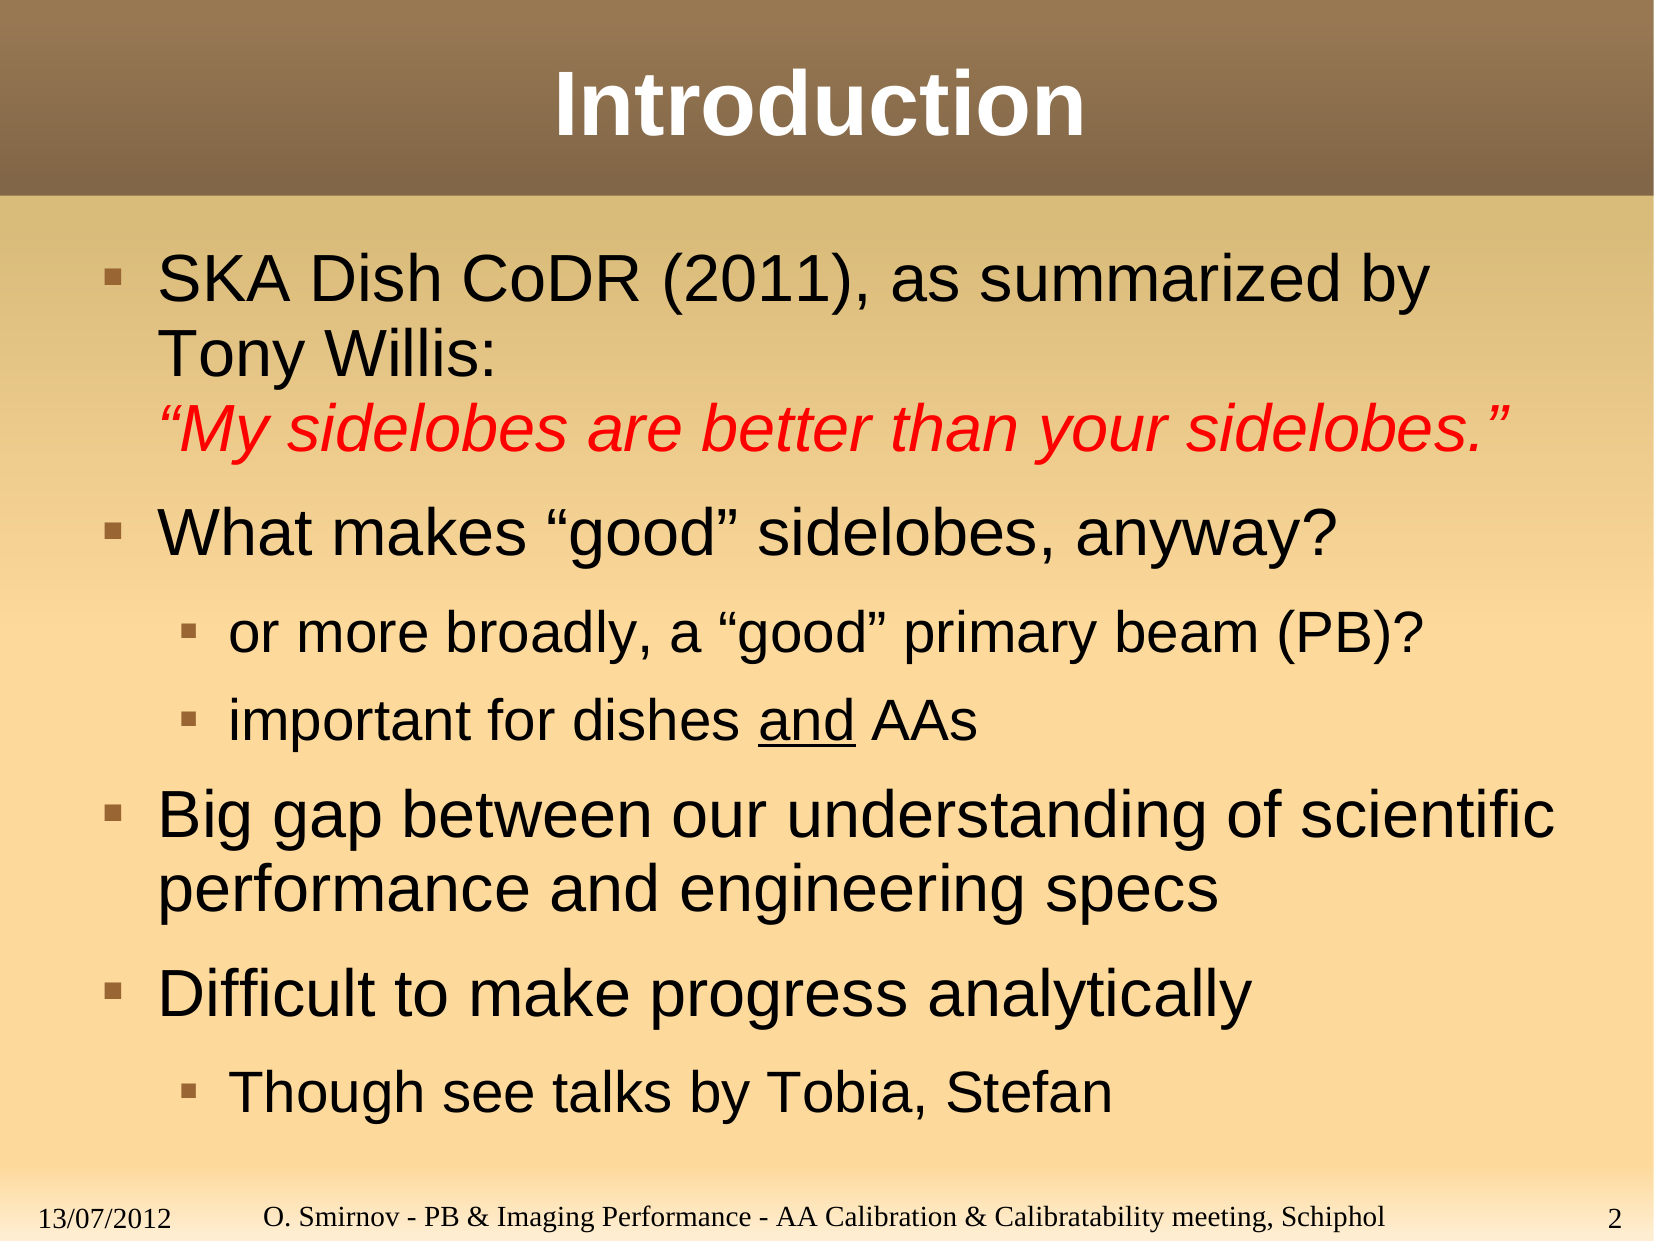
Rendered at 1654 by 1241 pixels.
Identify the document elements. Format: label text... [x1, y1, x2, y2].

picture [0, 0, 1654, 1241]
title Introduction [76, 0, 1565, 208]
list SKA Dish CoDR (2011), as summarized by Tony Willis: “My sidelobes are better than your sidelobes.” What makes “good” sidelobes, anyway? or more broadly, a “good” primary beam (PB)? important for dishes and AAs Big gap between our understanding of scientific performance and engineering specs Difficult to make progress analytically Though see talks by Tobia, Stefan [86, 241, 1576, 1126]
